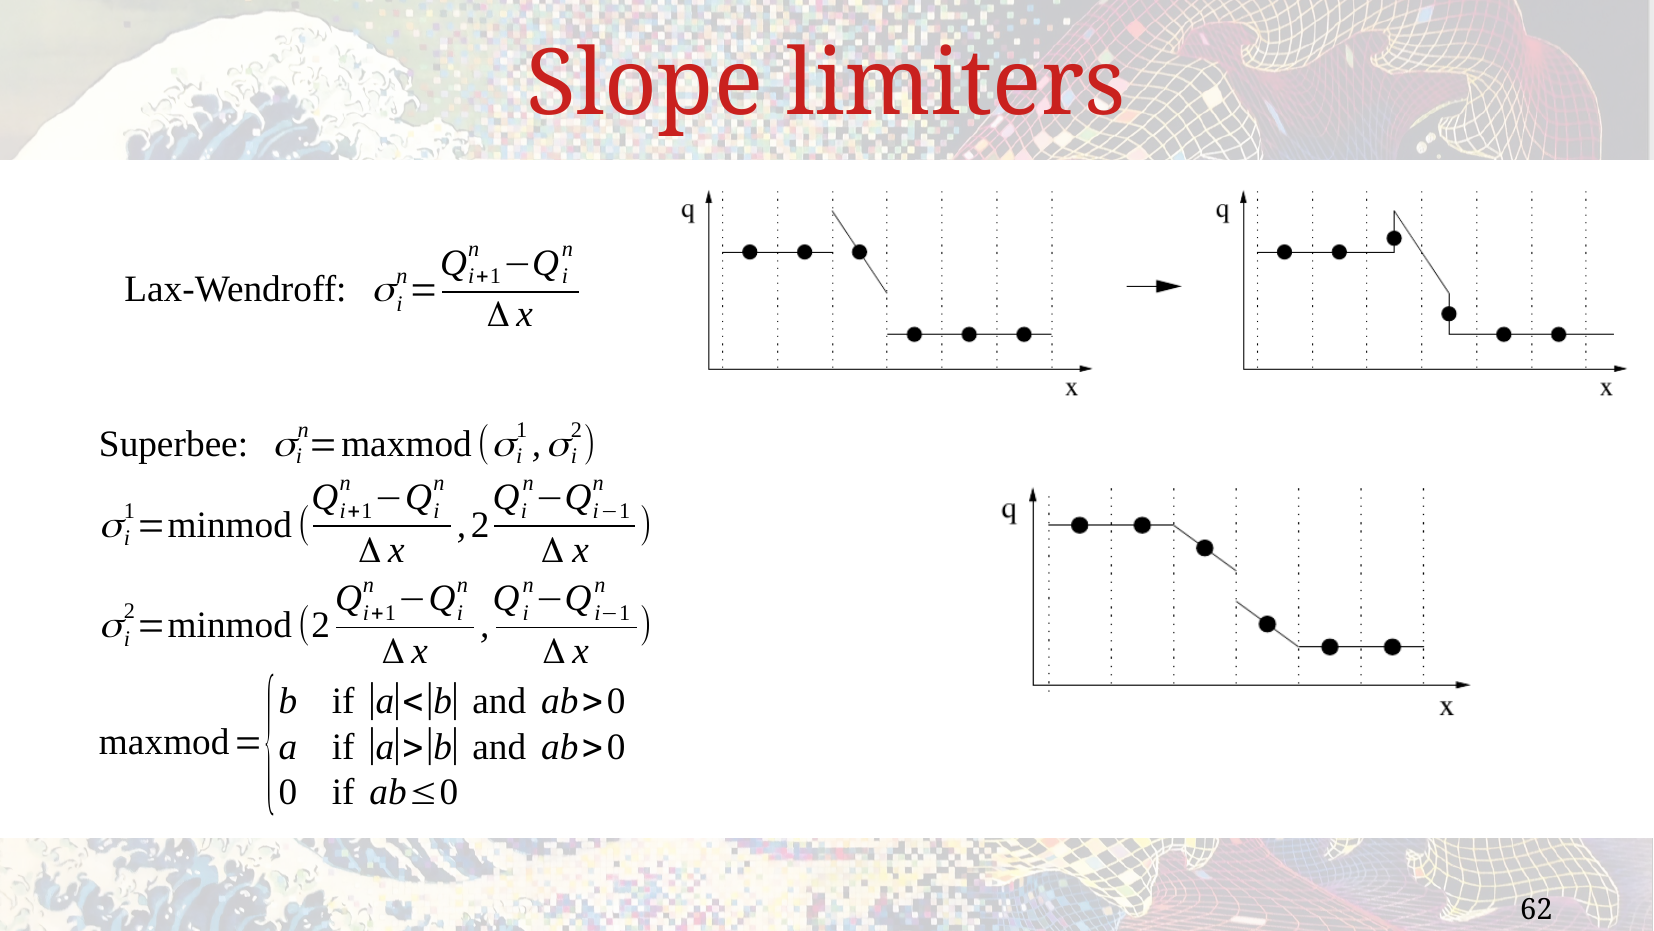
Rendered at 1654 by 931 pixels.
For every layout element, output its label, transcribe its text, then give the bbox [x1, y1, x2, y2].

picture [649, 168, 1650, 406]
chart [92, 417, 659, 819]
title Slope limiters [0, 1, 1654, 157]
picture [980, 466, 1483, 721]
chart [118, 236, 587, 336]
